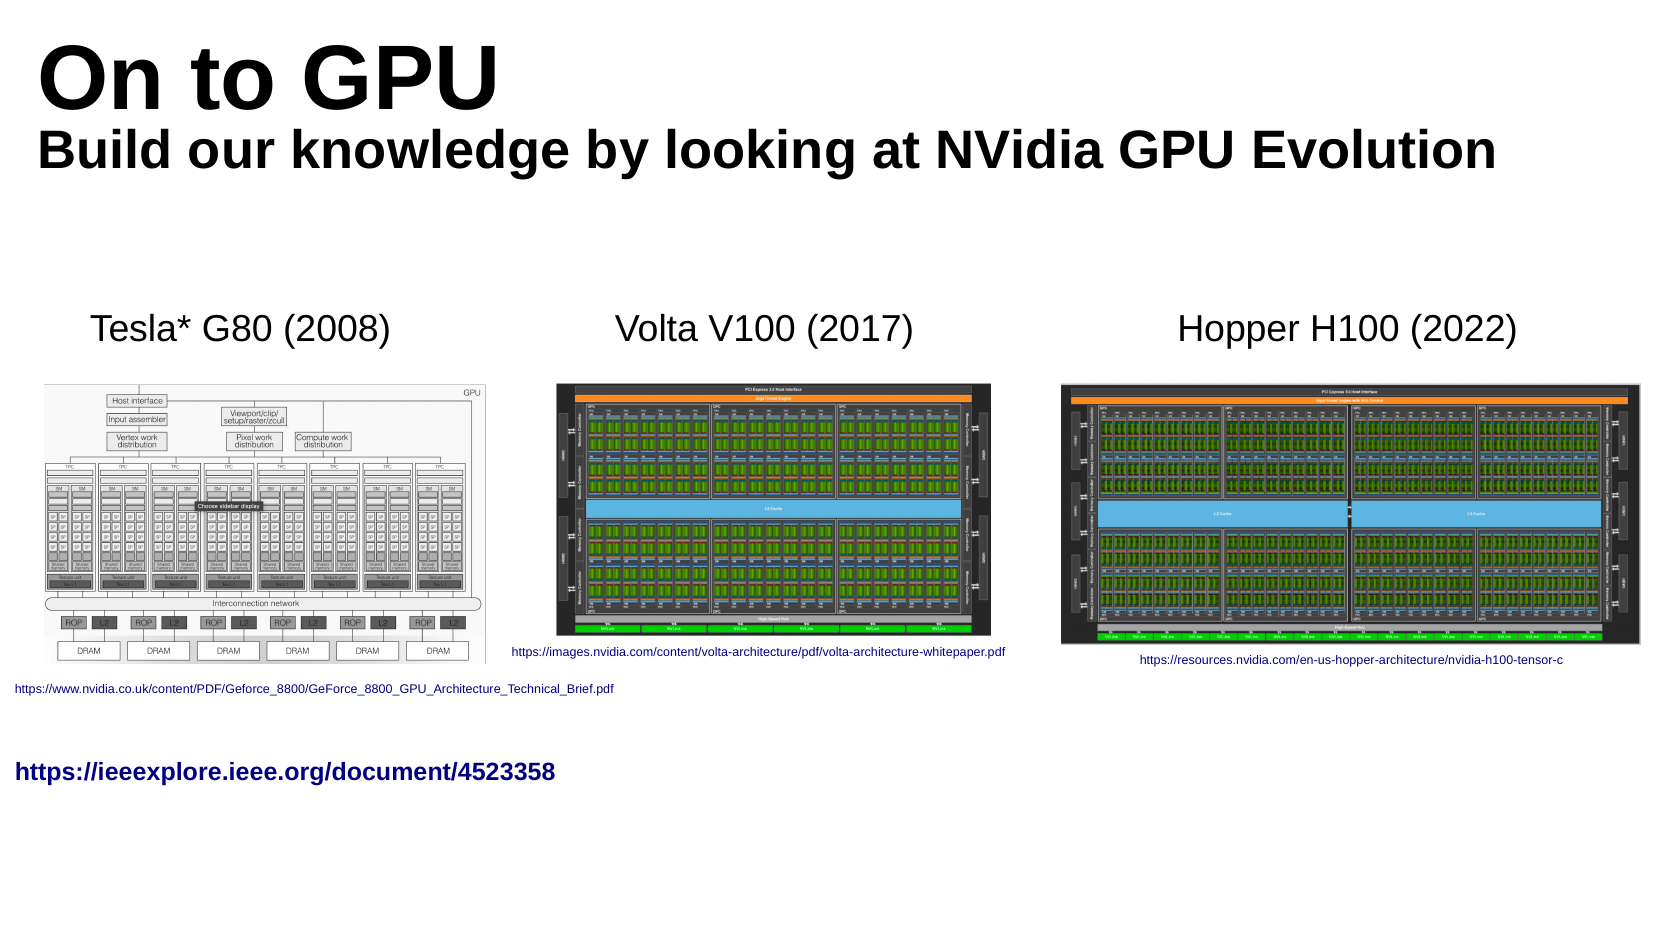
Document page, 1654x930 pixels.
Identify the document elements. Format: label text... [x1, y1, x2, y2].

text_box Tesla* G80 (2008) [75, 300, 413, 376]
picture [547, 374, 1001, 637]
text_box https://www.nvidia.co.uk/content/PDF/Geforce_8800/GeForce_8800_GPU_Architecture_Technical_Brief.pdf [0, 674, 638, 713]
text_box https://ieeexplore.ieee.org/document/4523358 [0, 750, 601, 826]
text_box Volta V100 (2017) [600, 300, 938, 376]
text_box https://resources.nvidia.com/en-us-hopper-architecture/nvidia-h100-tensor-c [1125, 646, 1653, 676]
title Build our knowledge by looking at NVidia GPU Evolution [37, 112, 1526, 188]
title On to GPU [37, 0, 1526, 112]
text_box Hopper H100 (2022) [1162, 300, 1538, 399]
text_box https://images.nvidia.com/content/volta-architecture/pdf/volta-architecture-whitepaper.pdf [496, 637, 1097, 676]
picture [34, 374, 497, 674]
picture [1051, 374, 1651, 655]
